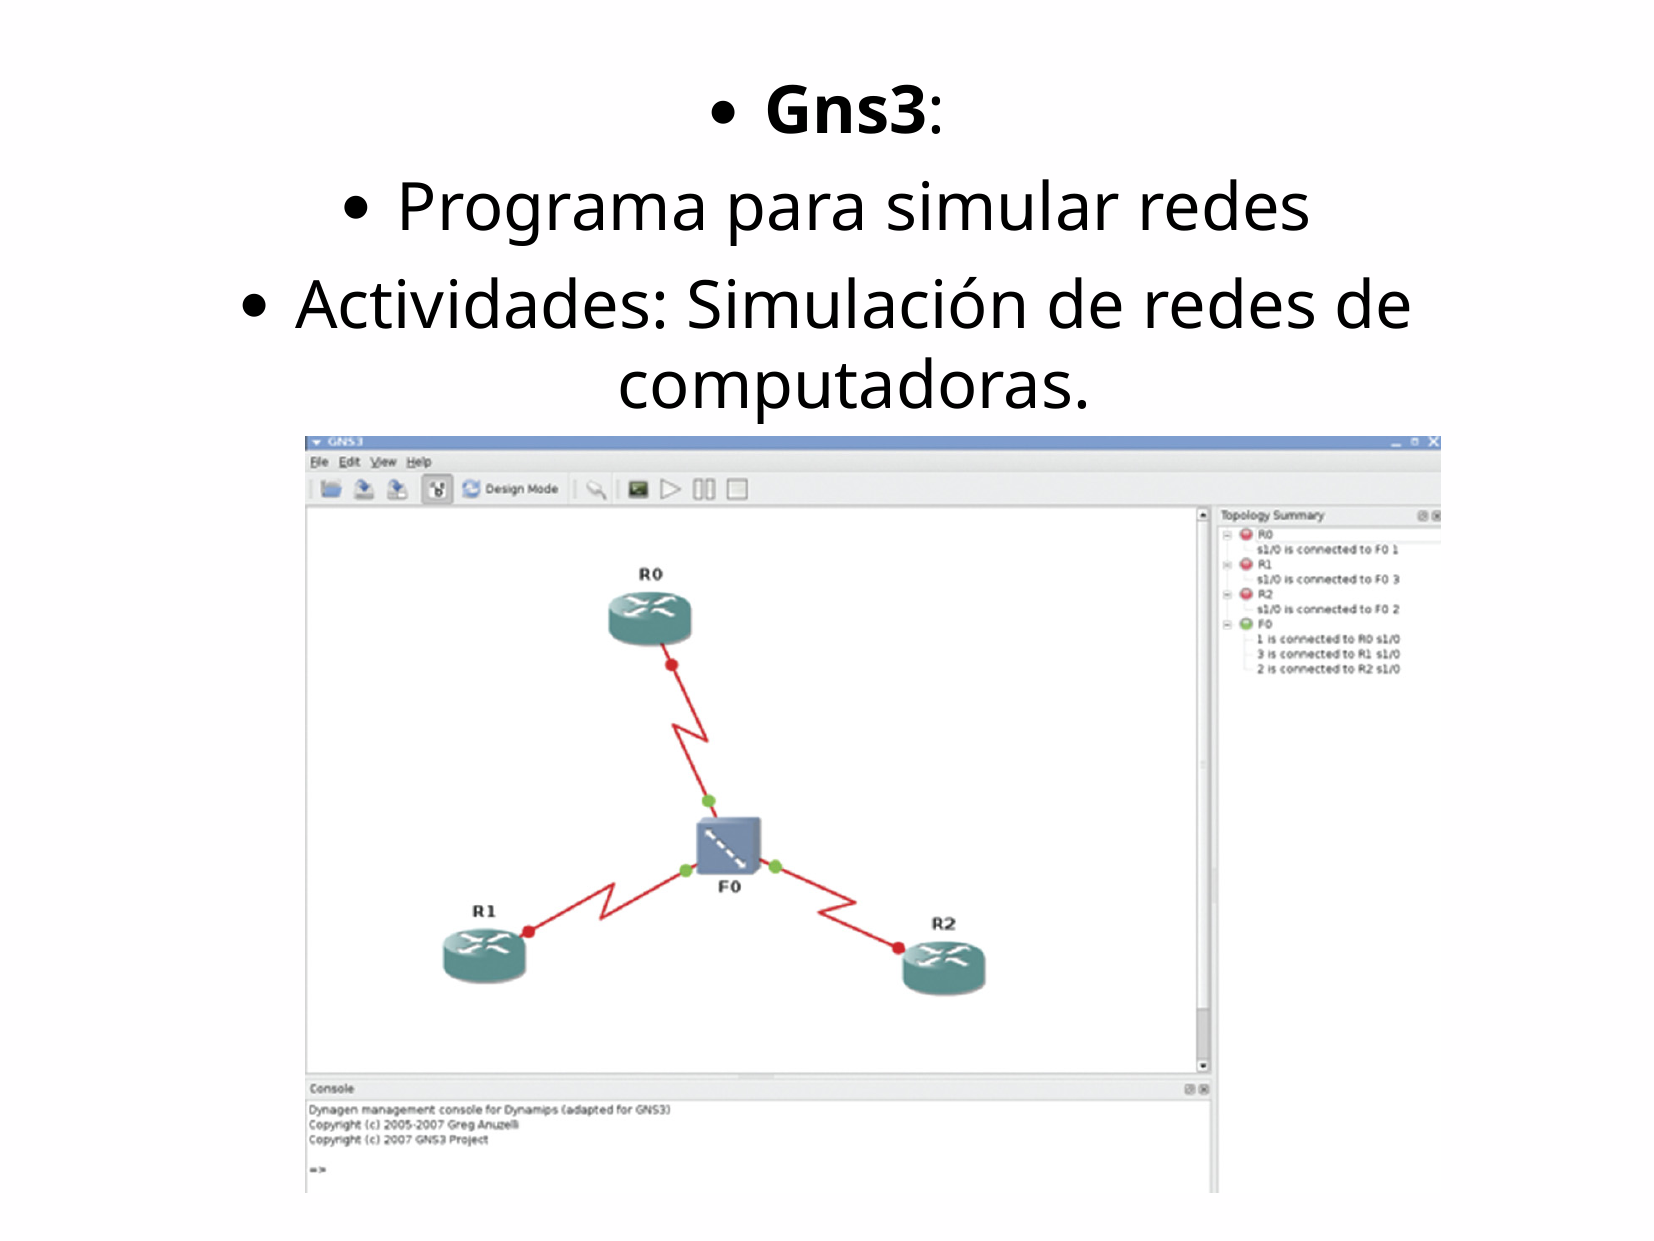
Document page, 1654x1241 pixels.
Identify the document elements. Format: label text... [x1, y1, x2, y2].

list Gns3: Programa para simular redes Actividades: Simulación de redes de computadoras. [82, 59, 1571, 1241]
picture [305, 436, 1441, 1193]
